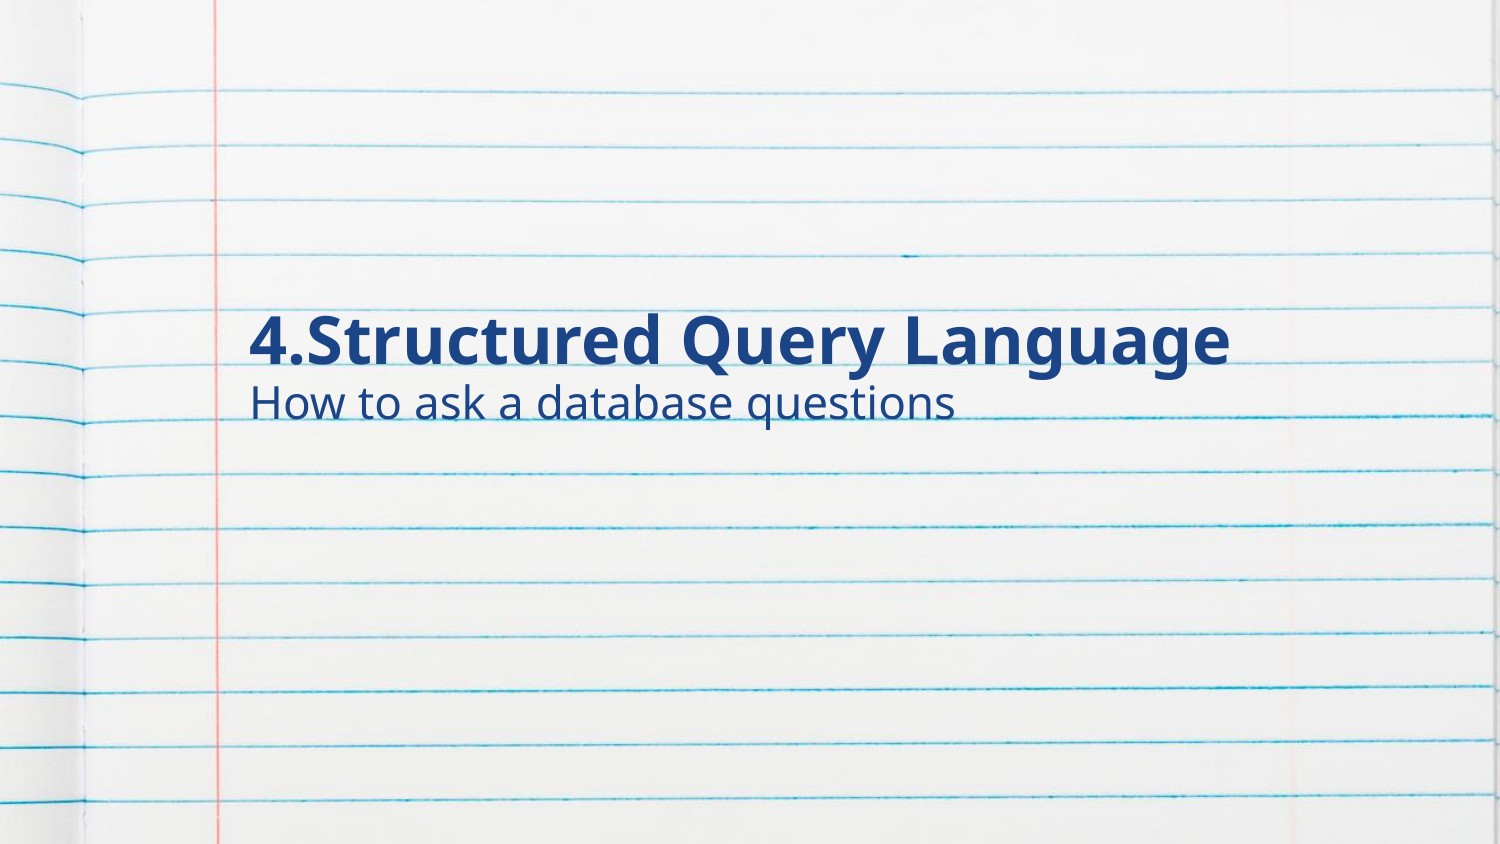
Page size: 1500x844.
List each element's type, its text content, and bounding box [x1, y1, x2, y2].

title 4.Structured Query Language [249, 187, 1388, 373]
subtitle How to ask a database questions [249, 373, 1388, 503]
picture [0, 0, 1500, 844]
